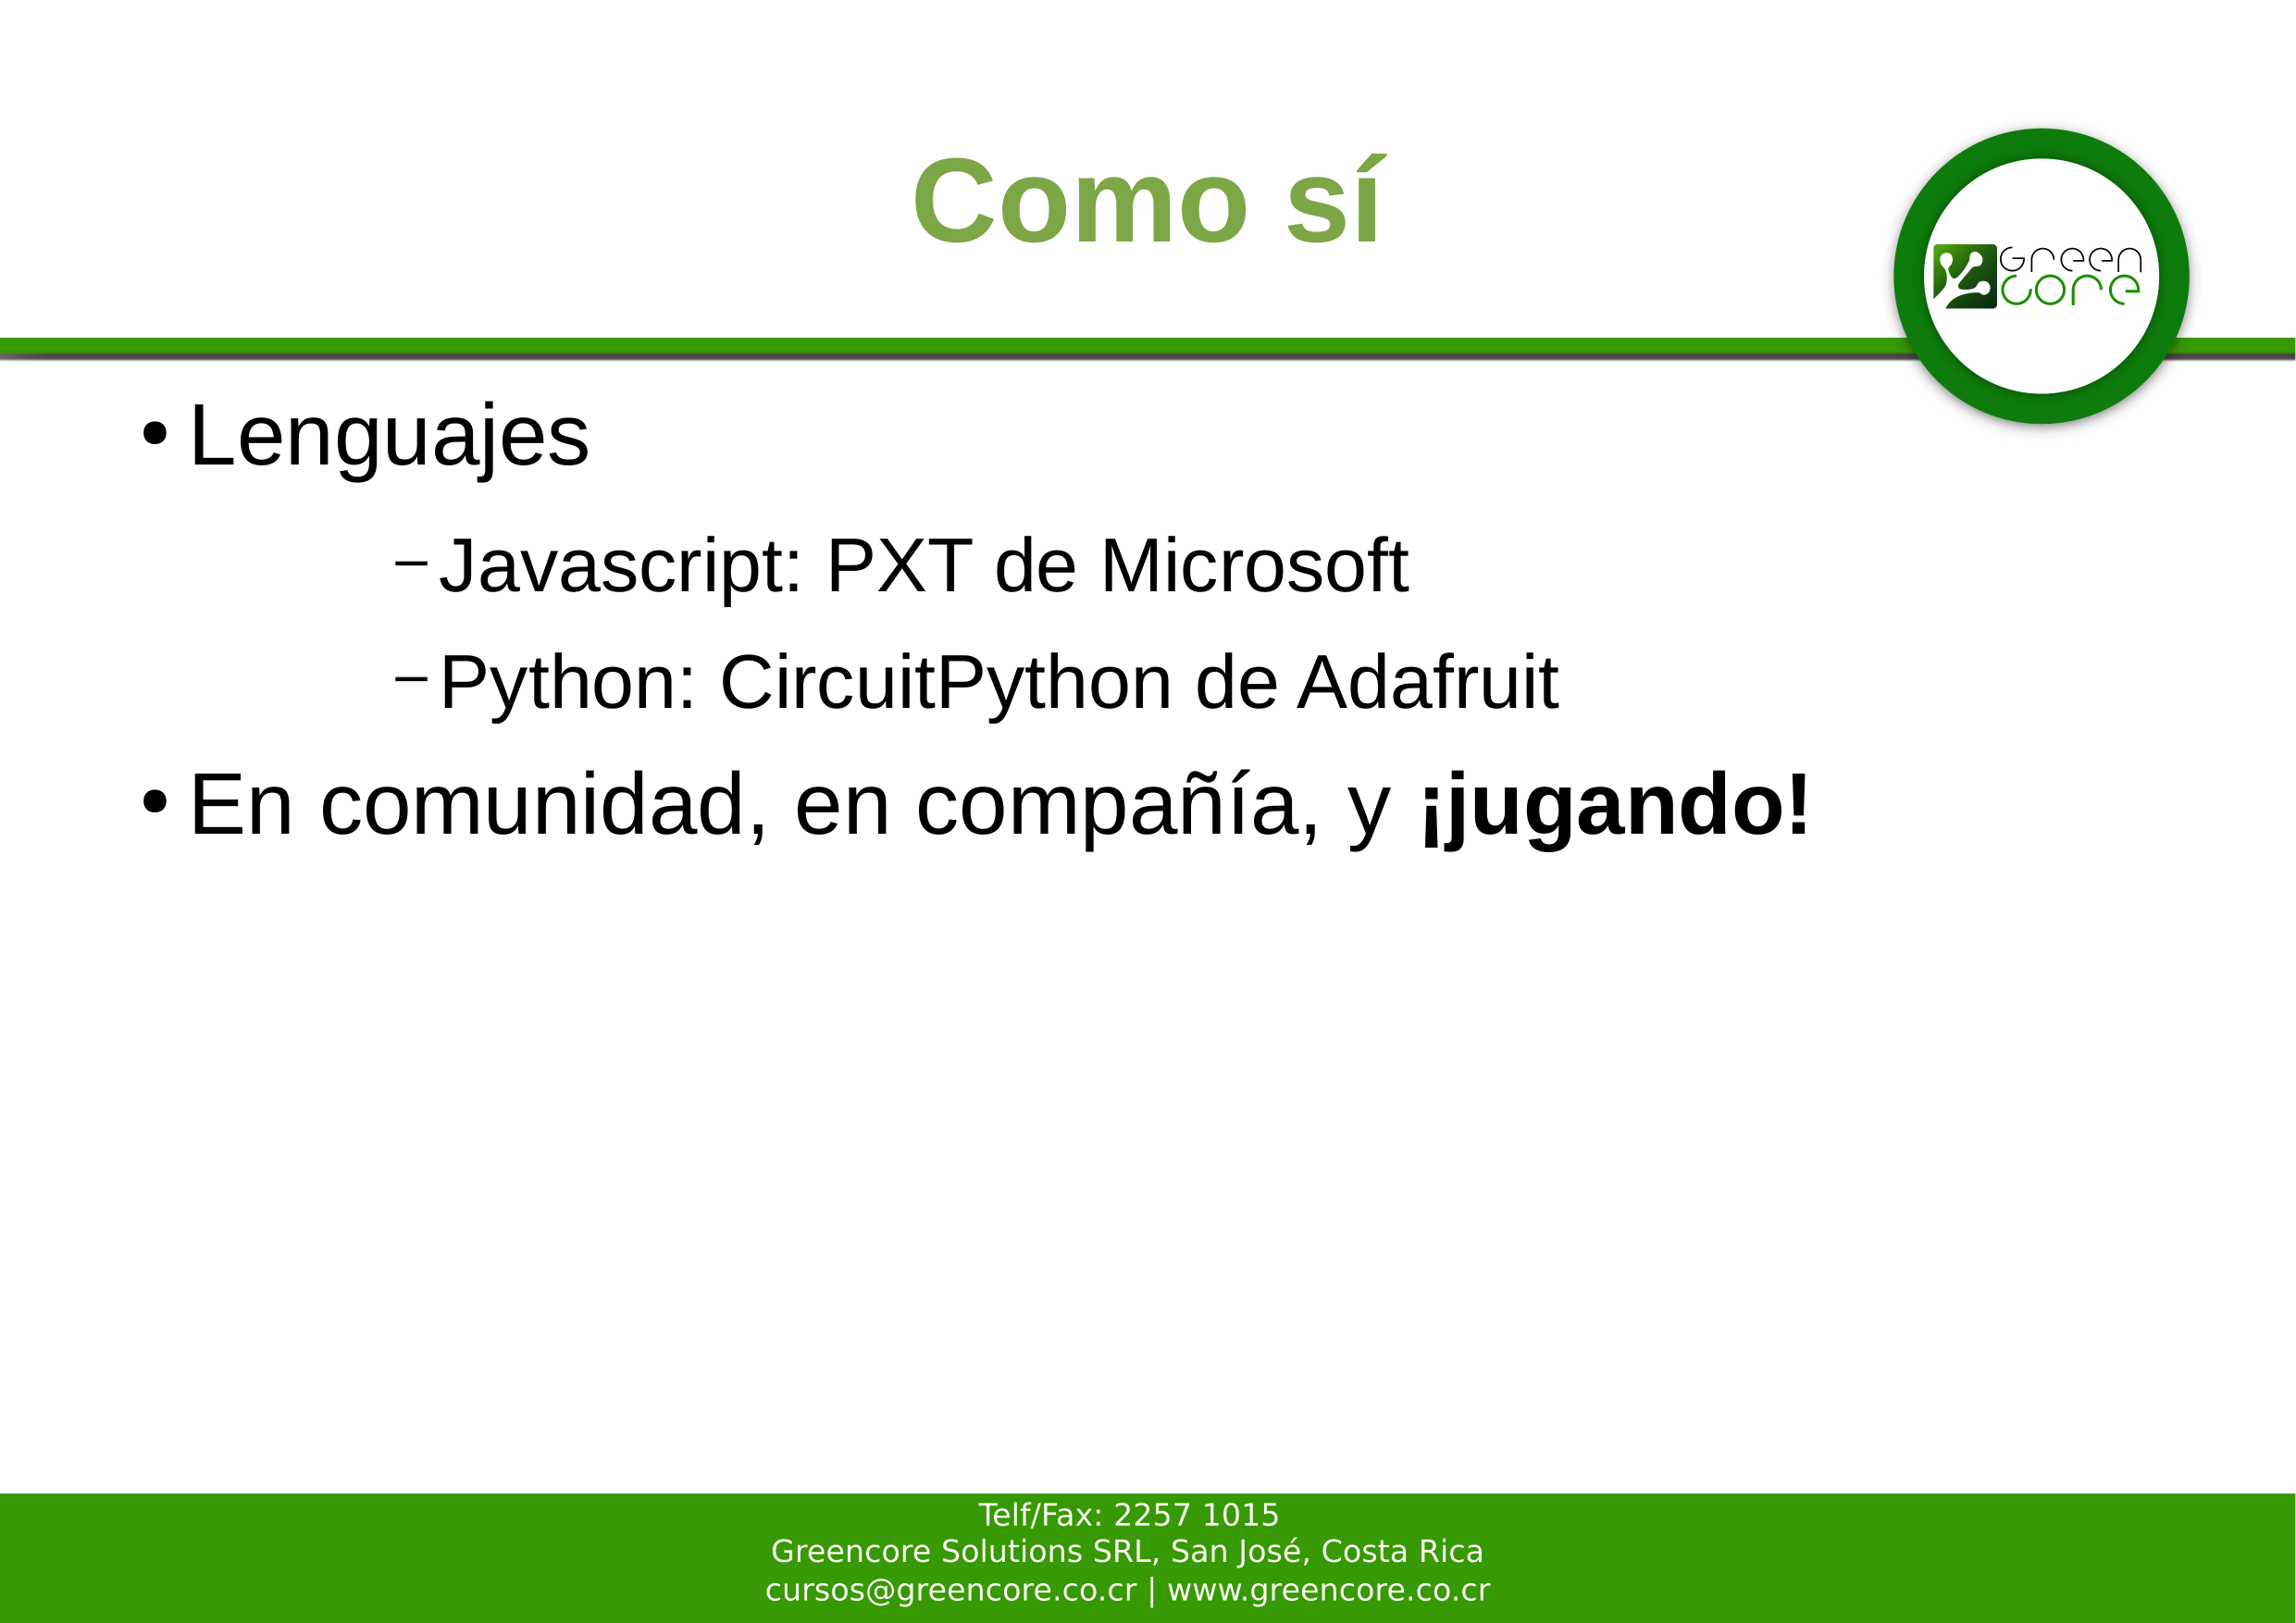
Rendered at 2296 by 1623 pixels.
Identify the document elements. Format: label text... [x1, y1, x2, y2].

list Lenguajes Javascript: PXT de Microsoft Python: CircuitPython de Adafruit En comunidad, en compañía, y ¡jugando! [122, 386, 2190, 1623]
picture [0, 0, 2296, 1623]
title Como sí [115, 64, 2181, 336]
